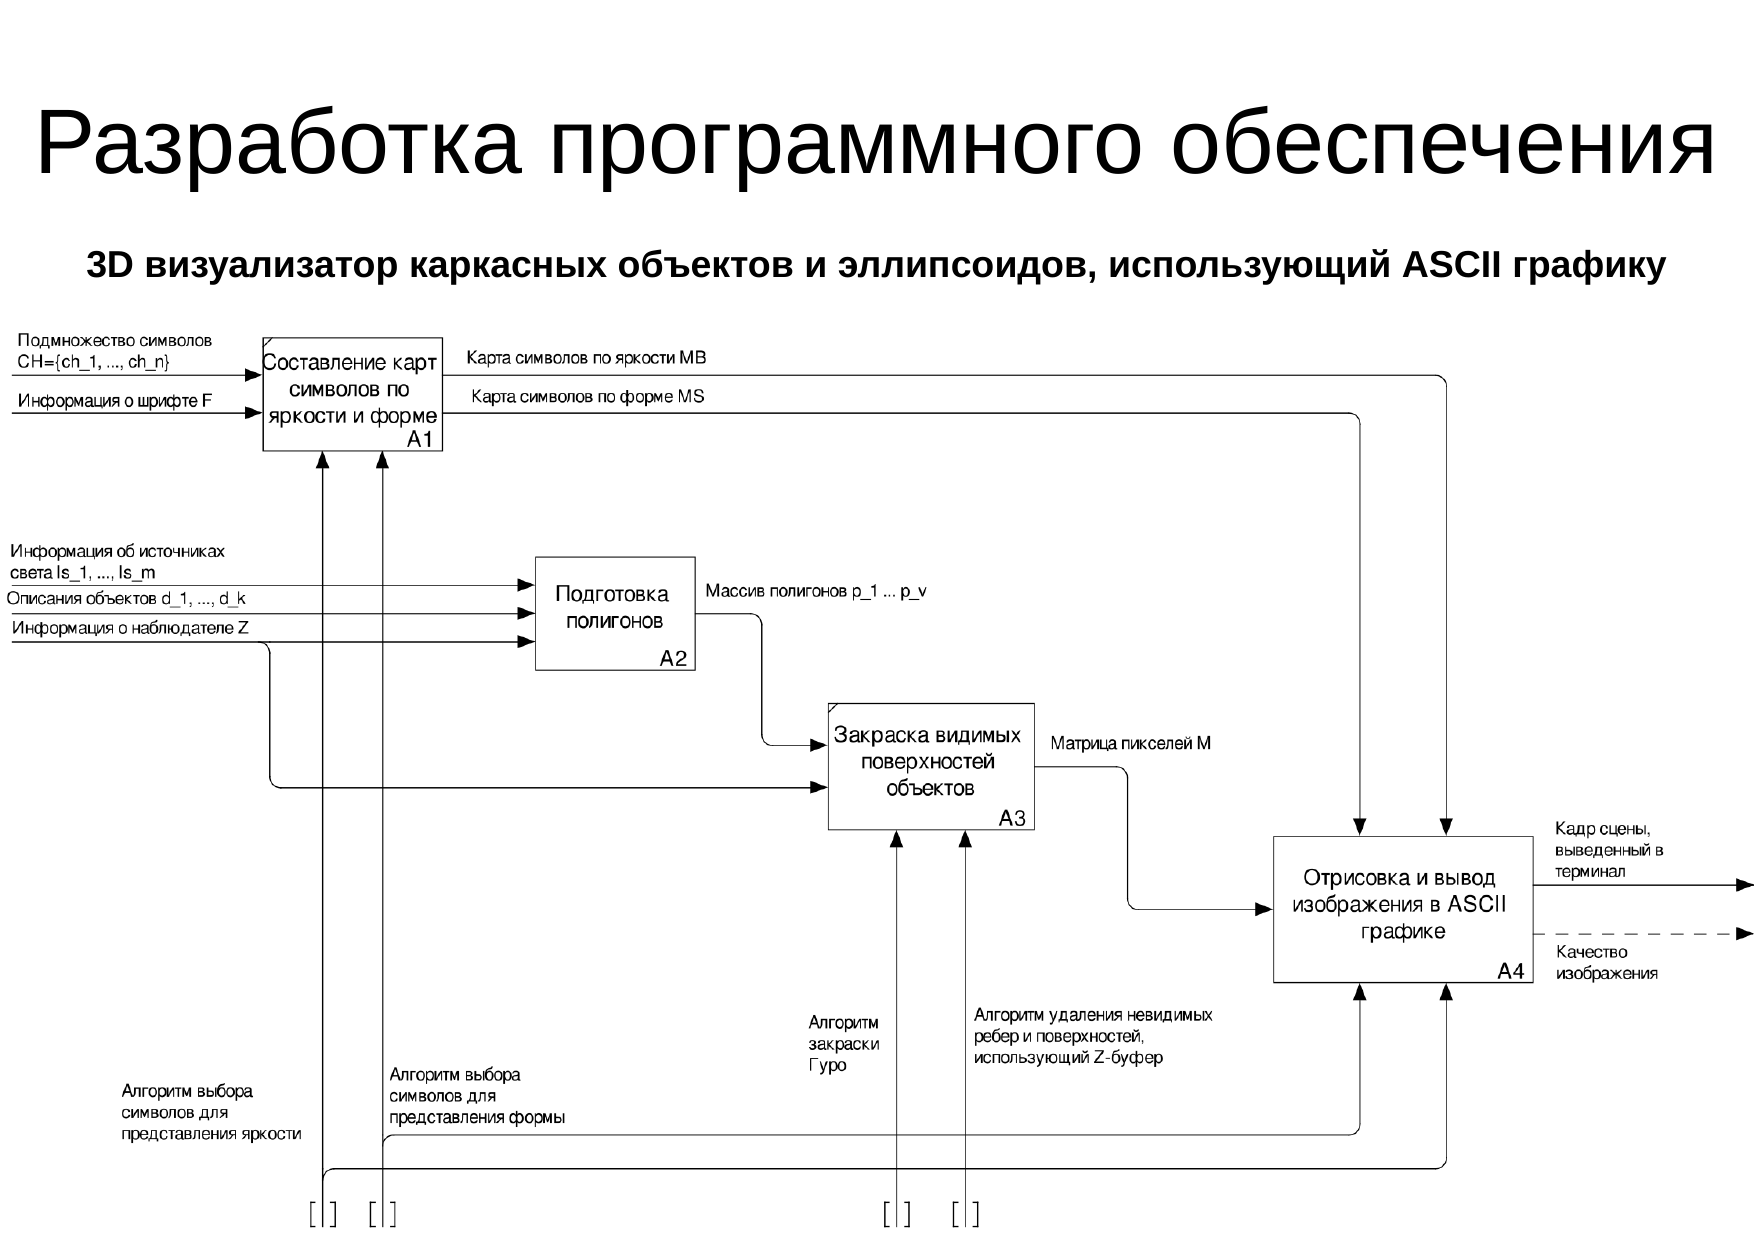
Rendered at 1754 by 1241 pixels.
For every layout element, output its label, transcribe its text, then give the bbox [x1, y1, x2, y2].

title Разработка программного обеспечения [0, 29, 1754, 236]
picture [0, 324, 1754, 1240]
text_box 3D визуализатор каркасных объектов и эллипсоидов, использующий ASCII графику [0, 236, 1754, 324]
